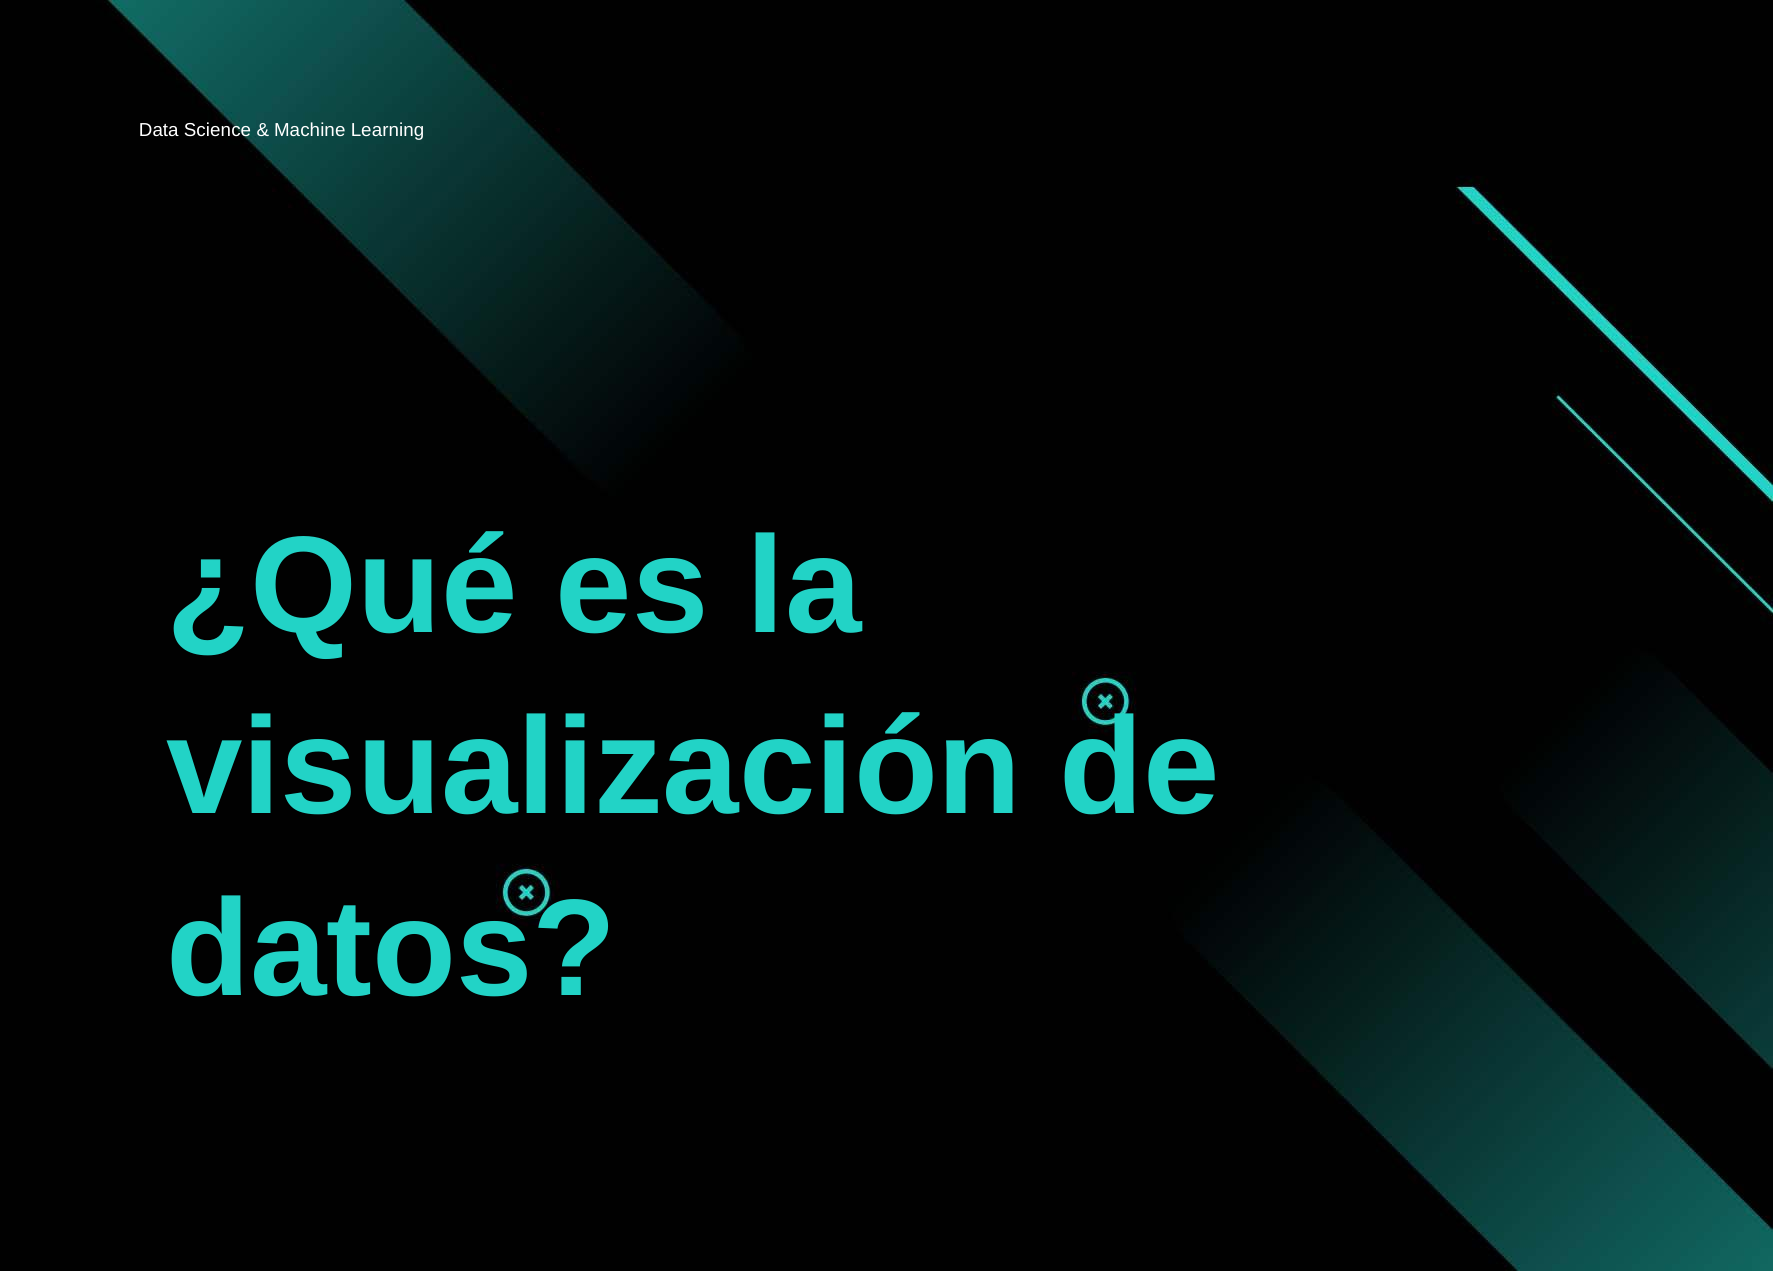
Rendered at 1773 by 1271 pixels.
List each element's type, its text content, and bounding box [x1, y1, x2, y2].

list ¿Qué es la visualización de datos? [151, 470, 1683, 585]
picture [0, 0, 1773, 1271]
list Data Science & Machine Learning [123, 109, 1331, 156]
